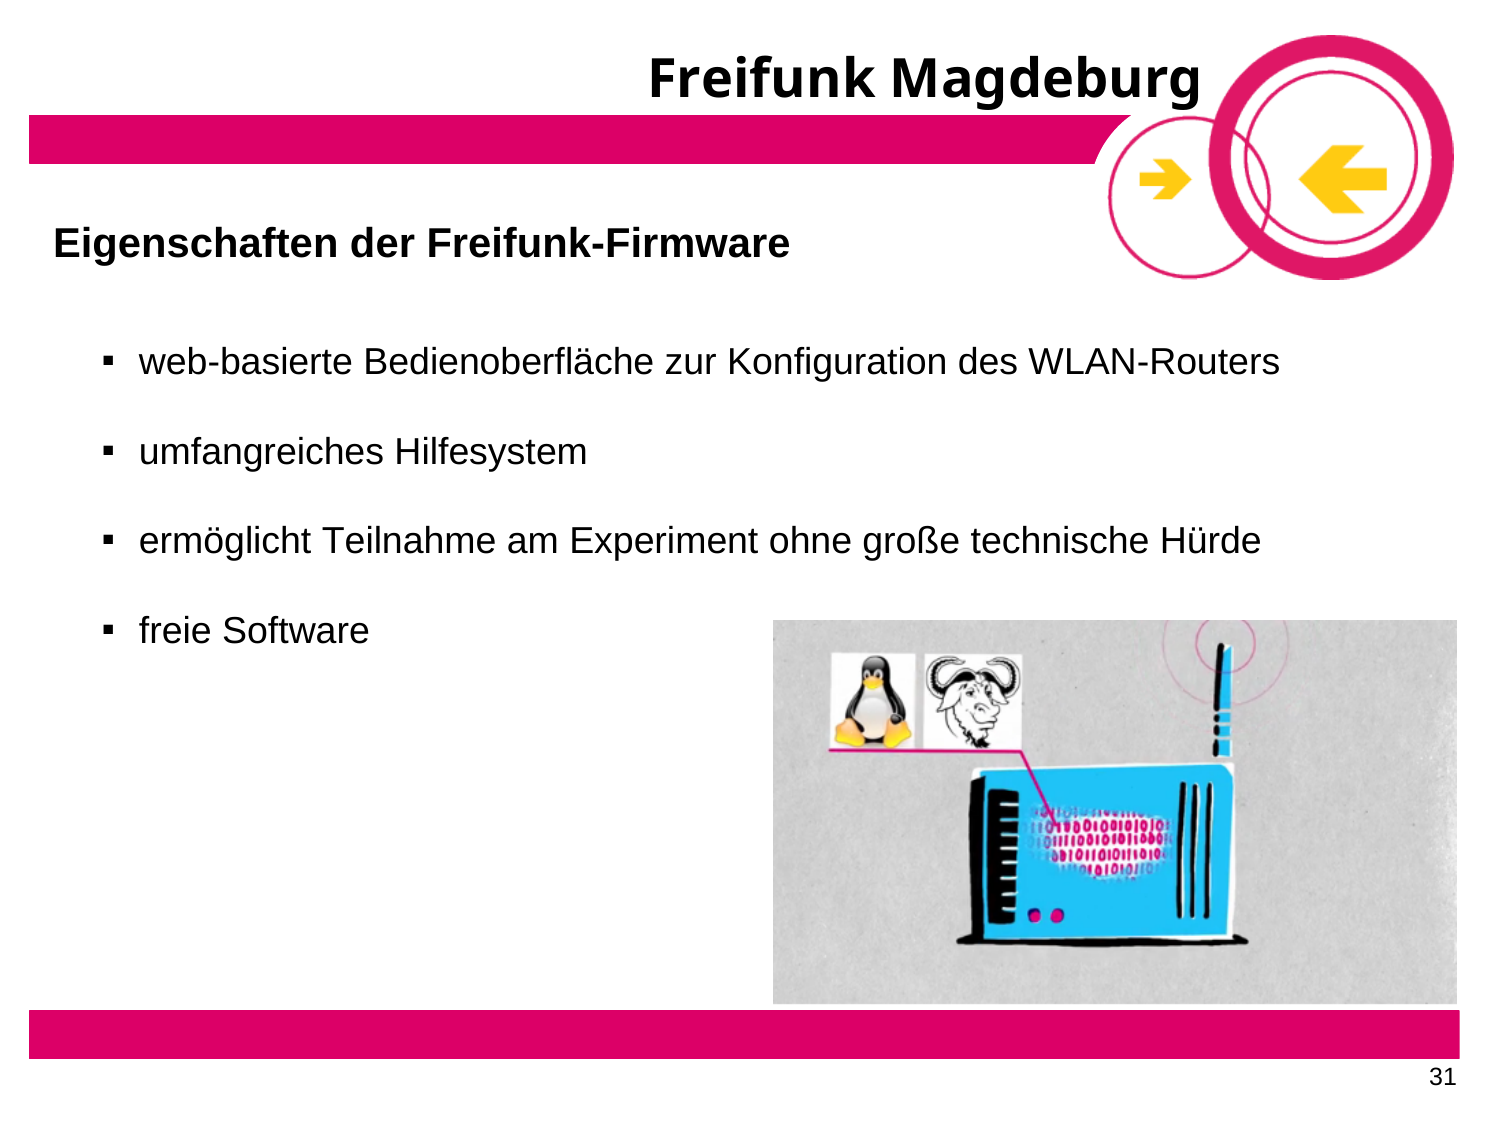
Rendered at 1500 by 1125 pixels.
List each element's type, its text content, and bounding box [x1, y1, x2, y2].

picture [1107, 35, 1454, 280]
picture [773, 620, 1457, 1008]
text_box Eigenschaften der Freifunk-Firmware [53, 216, 1046, 296]
text_box web-basierte Bedienoberfläche zur Konfiguration des WLAN-Routers umfangreiches Hilfesystem ermöglicht Teilnahme am Experiment ohne große technische Hürde freie Software [68, 337, 1297, 976]
